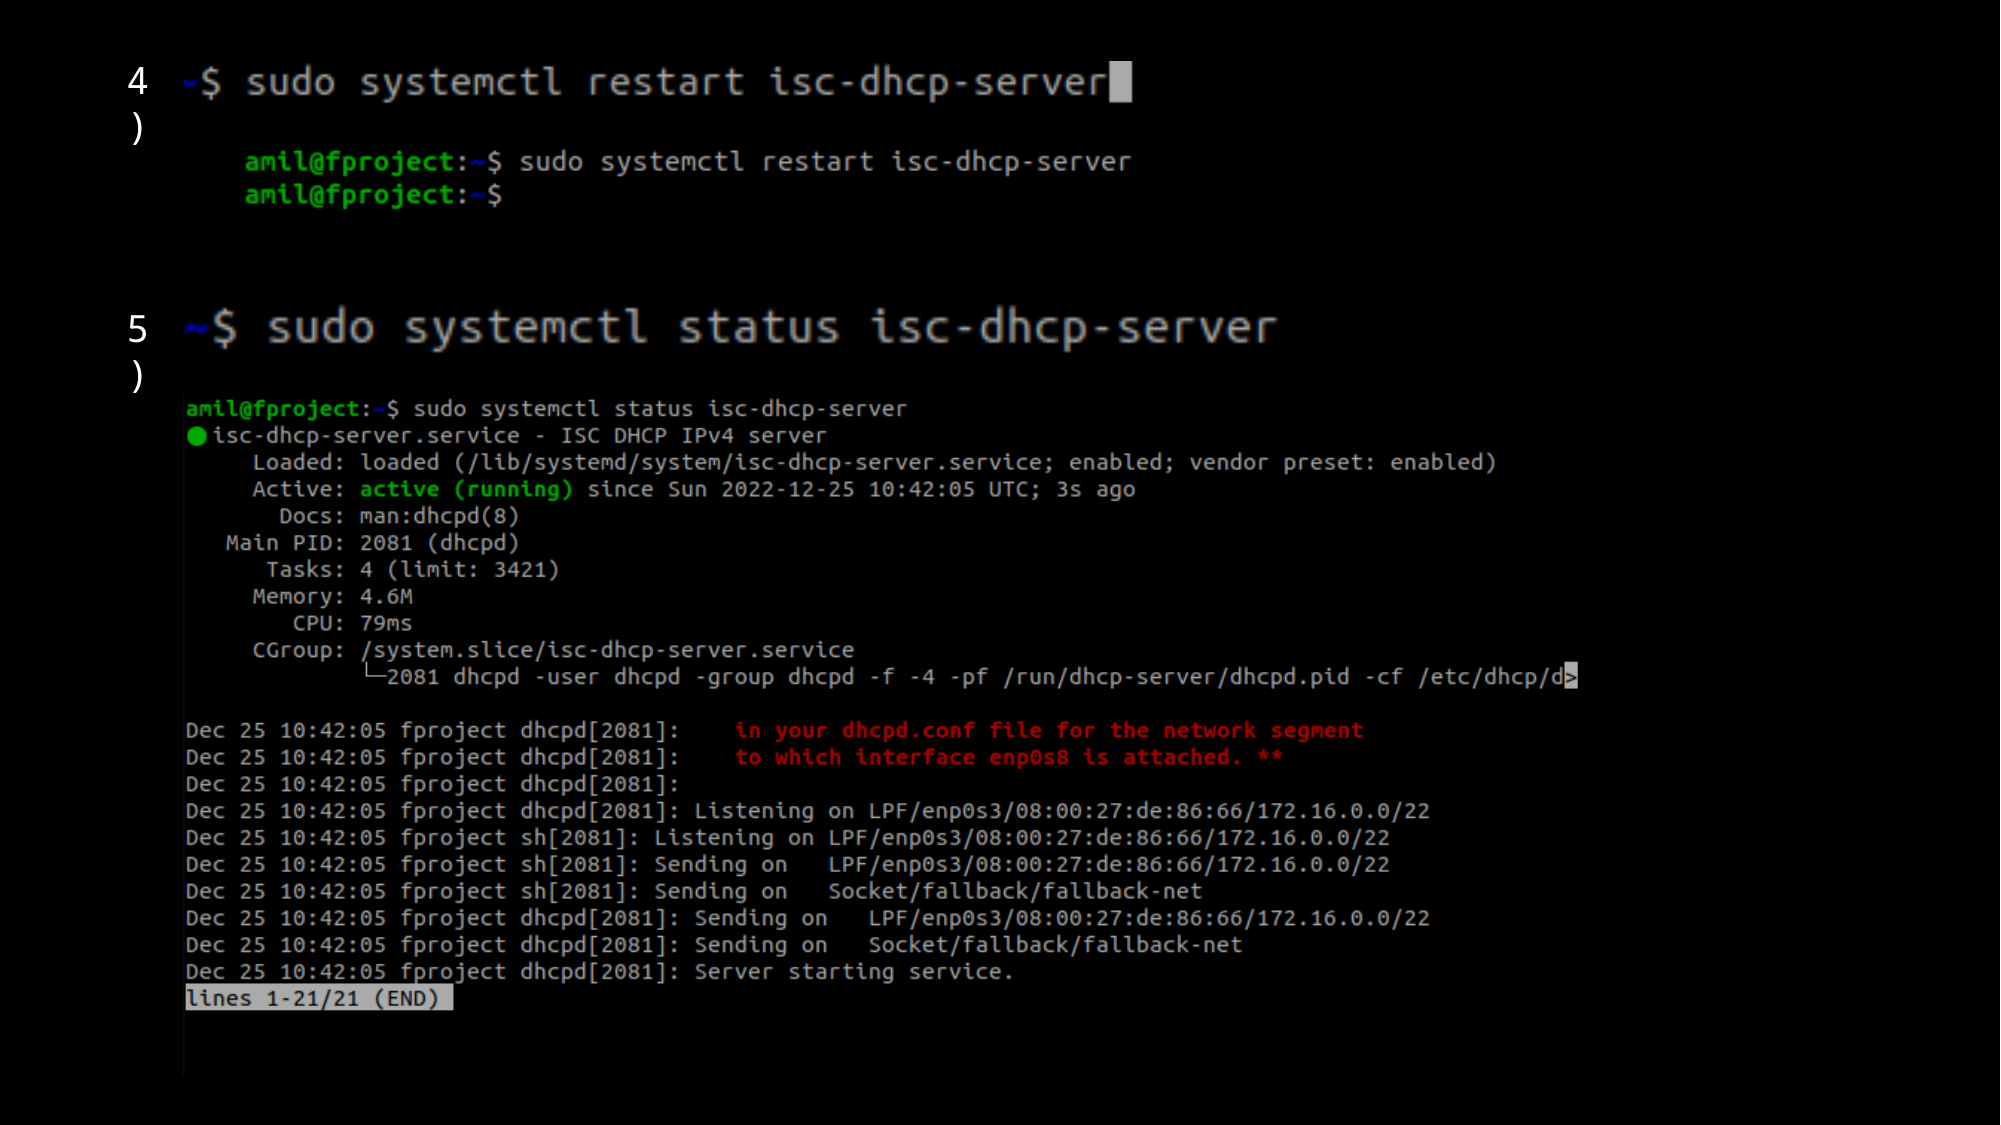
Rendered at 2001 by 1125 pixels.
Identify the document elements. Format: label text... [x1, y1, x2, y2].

picture [243, 149, 1148, 235]
text_box 4) [111, 49, 184, 155]
picture [184, 300, 1315, 356]
text_box 5) [111, 297, 184, 404]
picture [183, 394, 1579, 1076]
picture [184, 61, 1148, 116]
